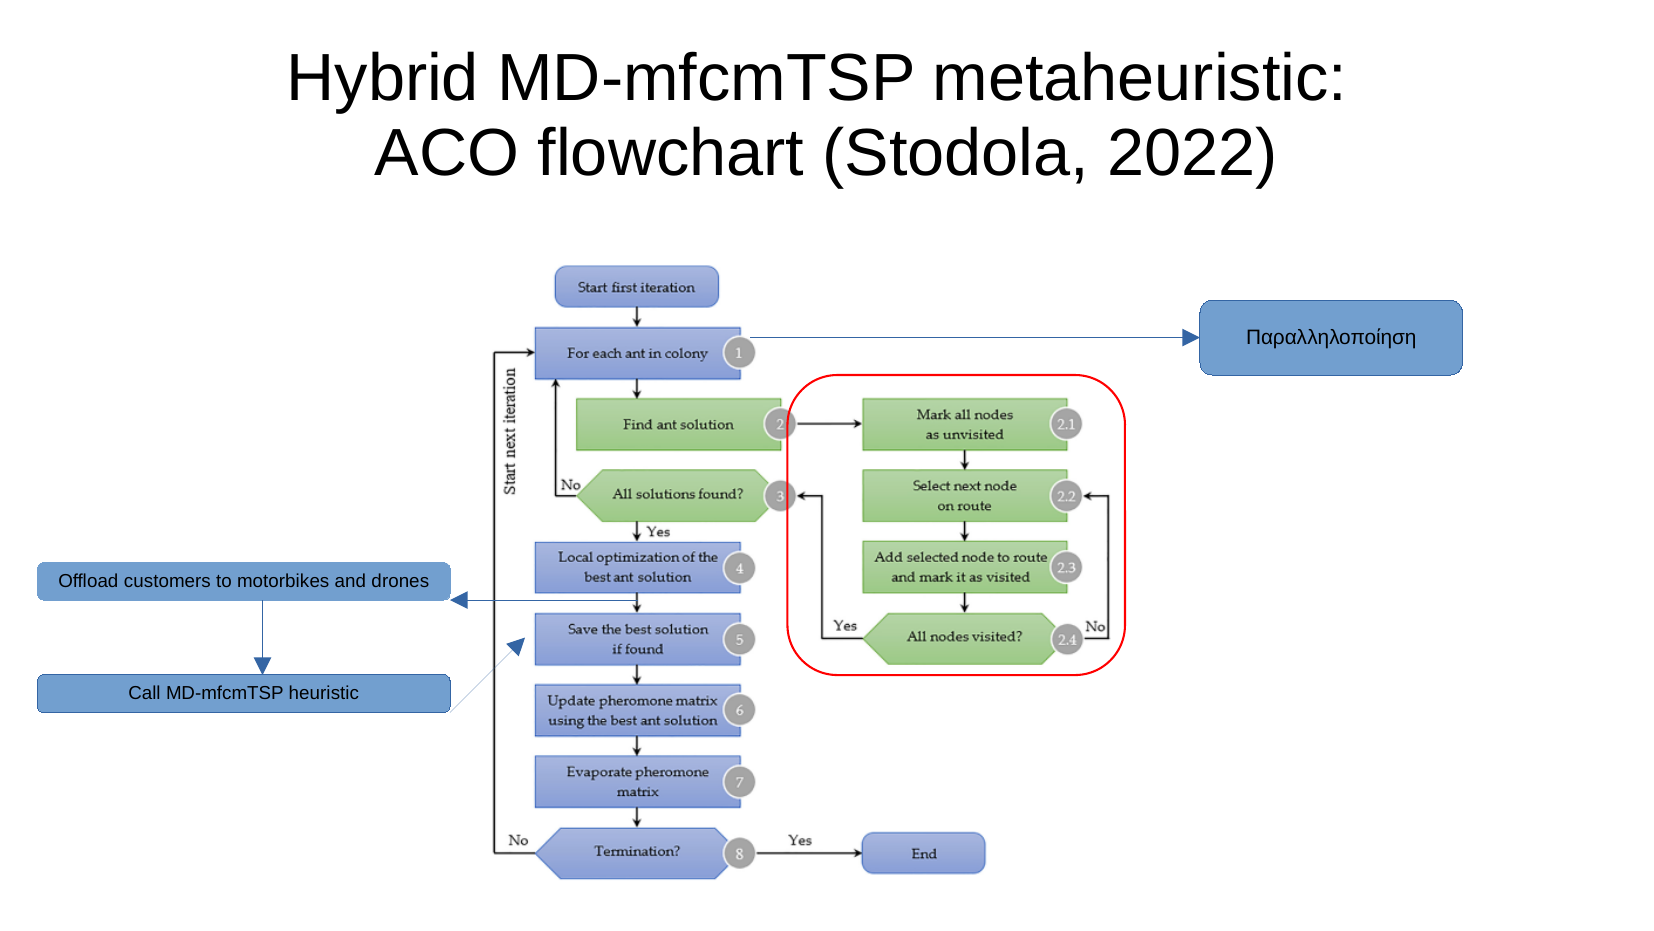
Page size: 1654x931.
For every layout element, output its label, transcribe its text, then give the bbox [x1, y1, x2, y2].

picture [487, 262, 1114, 884]
text_box Παραλληλοποίηση [1199, 300, 1463, 376]
picture [789, 377, 1114, 674]
text_box Call MD-mfcmTSP heuristic [37, 674, 451, 713]
title Hybrid MD-mfcmTSP metaheuristic: ACO flowchart (Stodola, 2022) [82, 37, 1571, 193]
text_box Offload customers to motorbikes and drones [37, 562, 451, 601]
